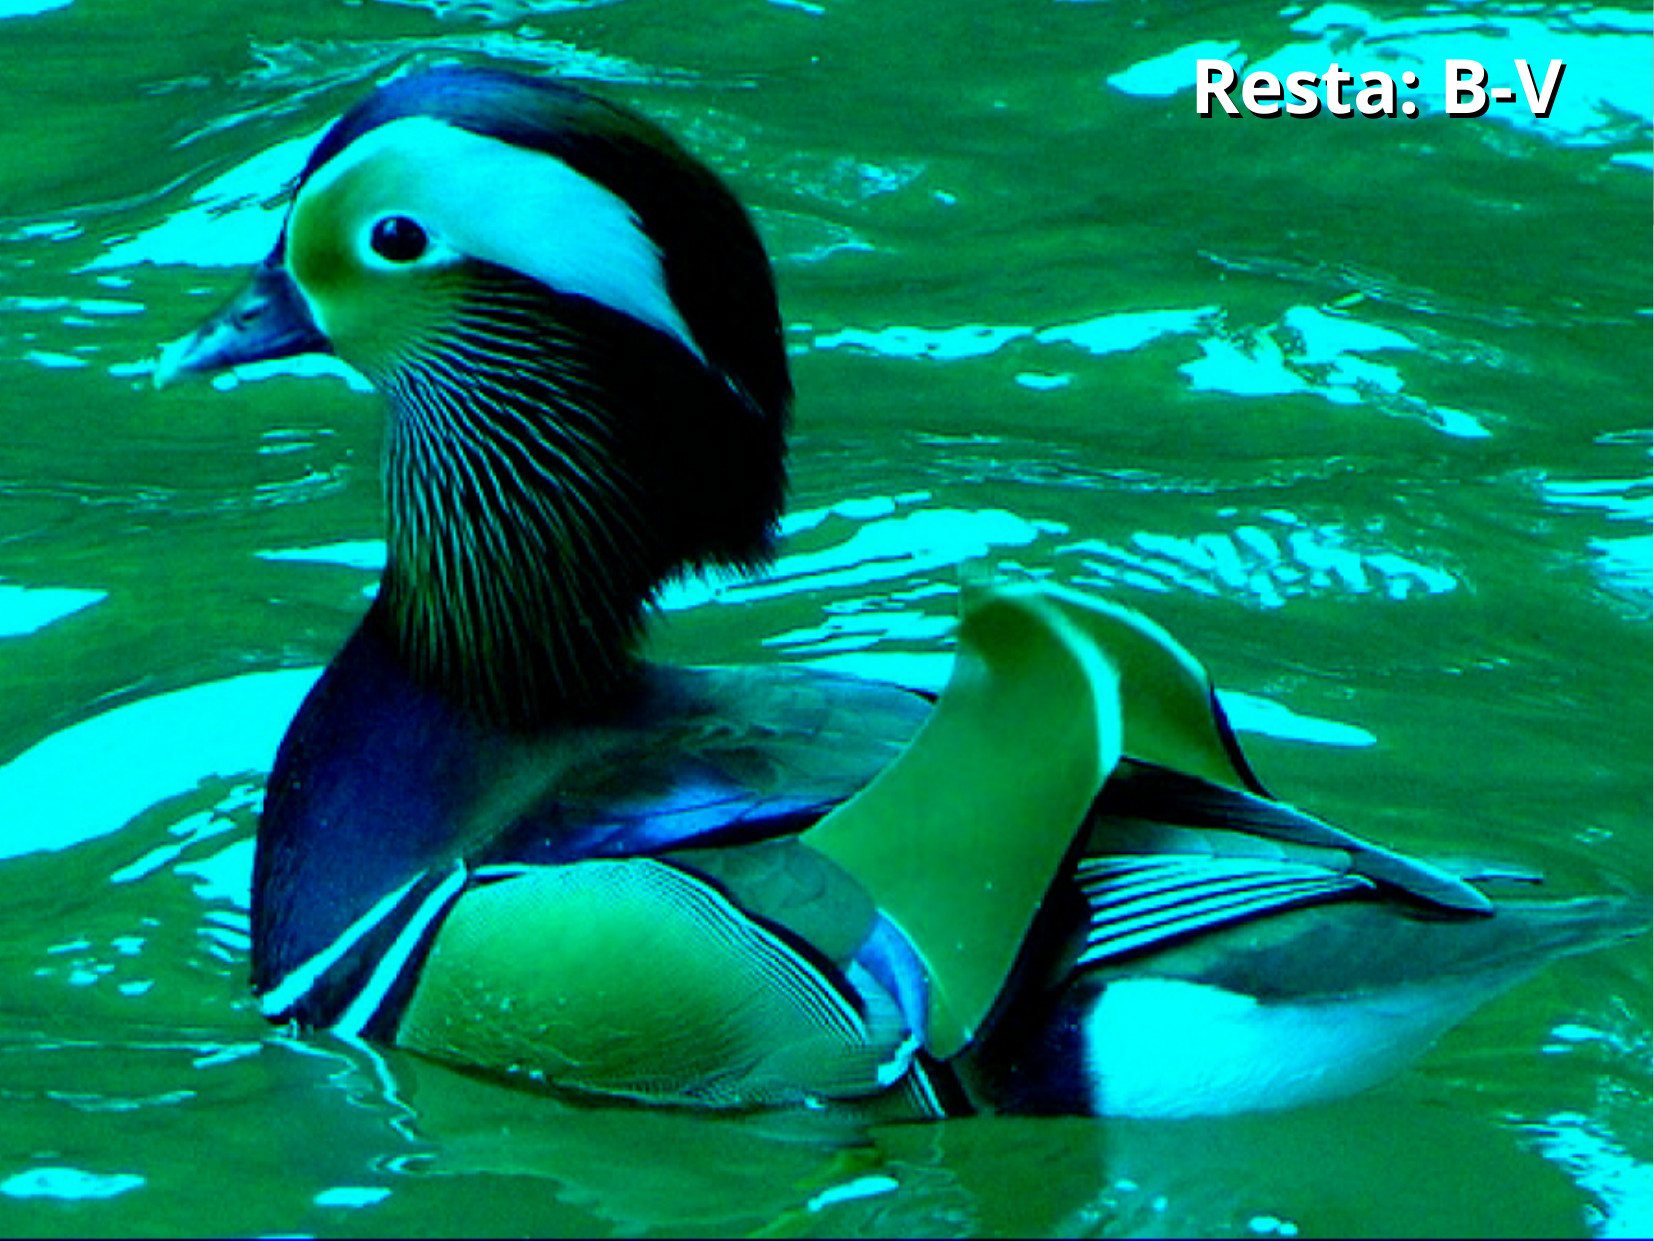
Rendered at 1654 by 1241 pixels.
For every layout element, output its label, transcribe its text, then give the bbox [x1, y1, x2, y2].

title Resta: B-V [75, 19, 1564, 151]
picture [0, 0, 1654, 1241]
